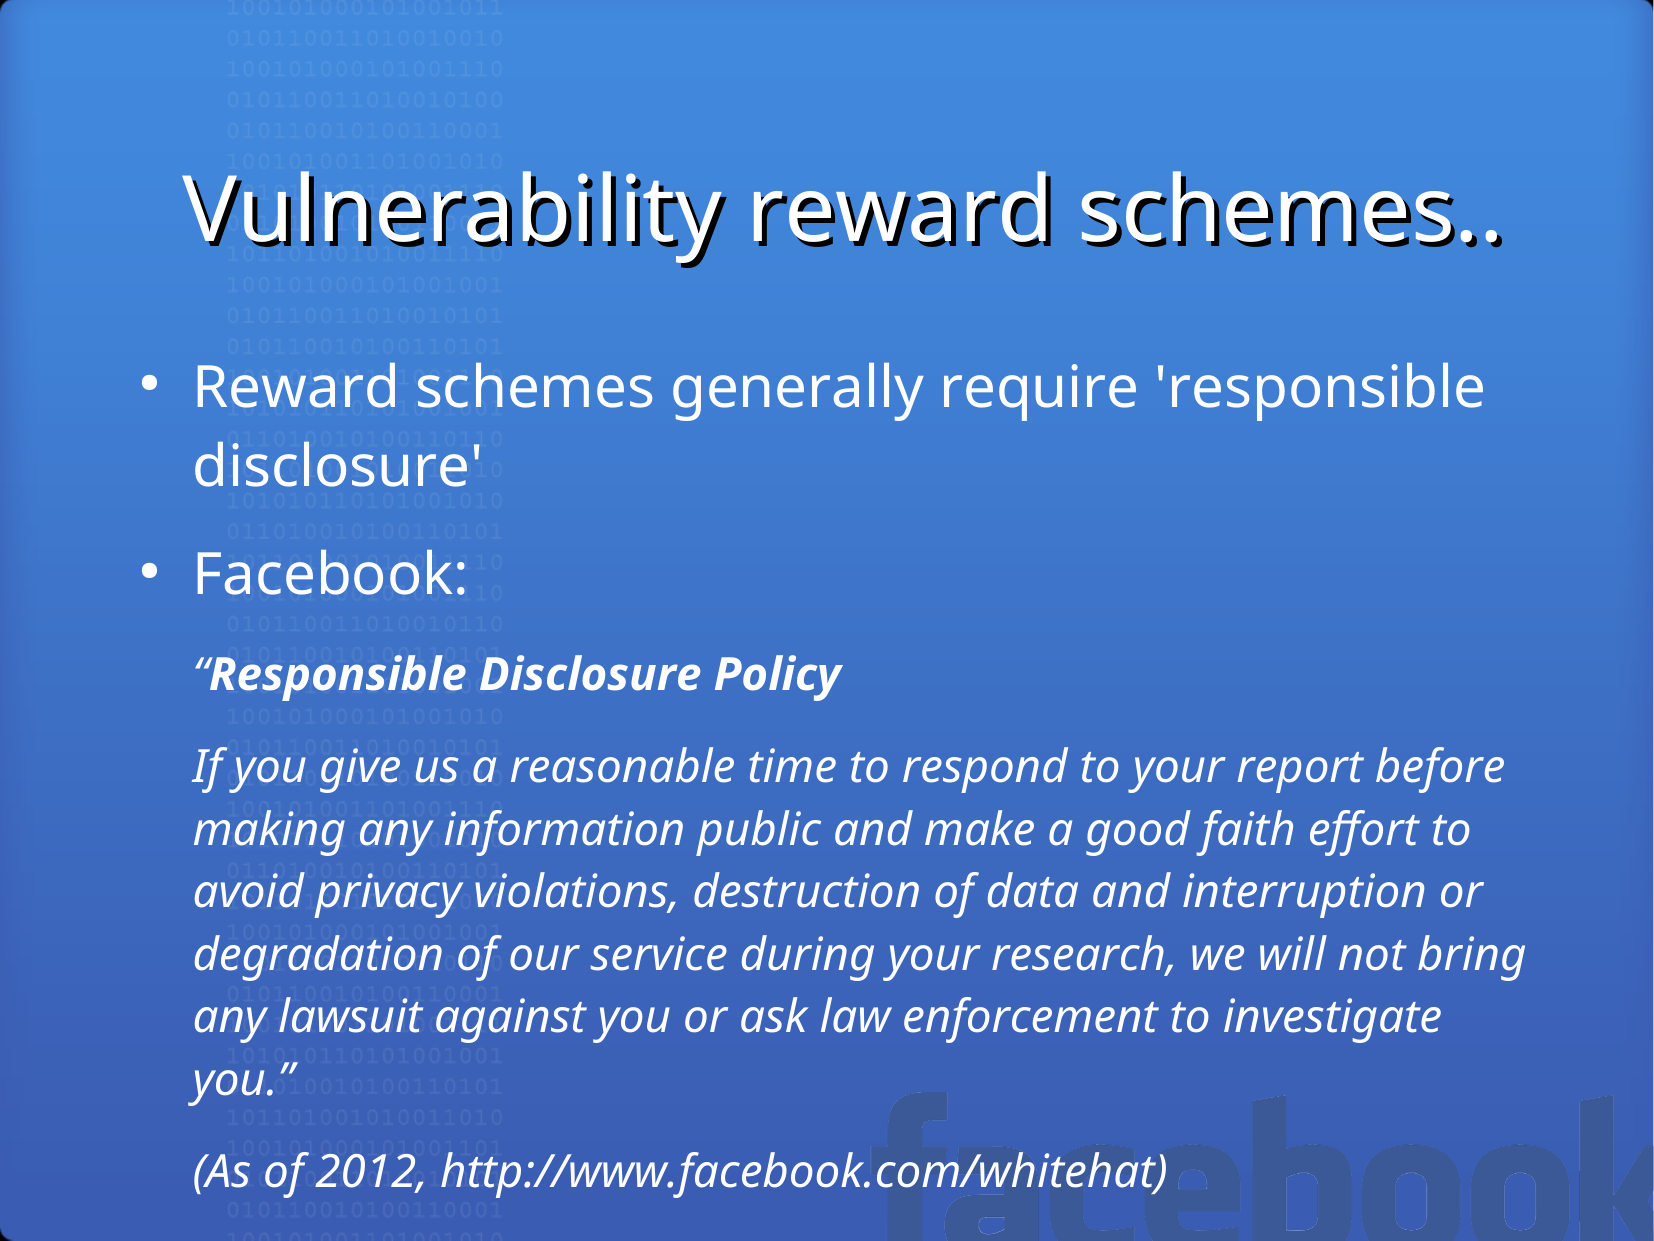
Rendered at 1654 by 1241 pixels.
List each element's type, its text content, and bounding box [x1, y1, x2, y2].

title Vulnerability reward schemes.. [121, 102, 1534, 310]
list Reward schemes generally require 'responsible disclosure' Facebook: “Responsible Disclosure Policy If you give us a reasonable time to respond to your report before making any information public and make a good faith effort to avoid privacy violations, destruction of data and interruption or degradation of our service during your research, we will not bring any lawsuit against you or ask law enforcement to investigate you.” (As of 2012, http://www.facebook.com/whitehat) [121, 344, 1534, 1127]
picture [0, 0, 1654, 1241]
